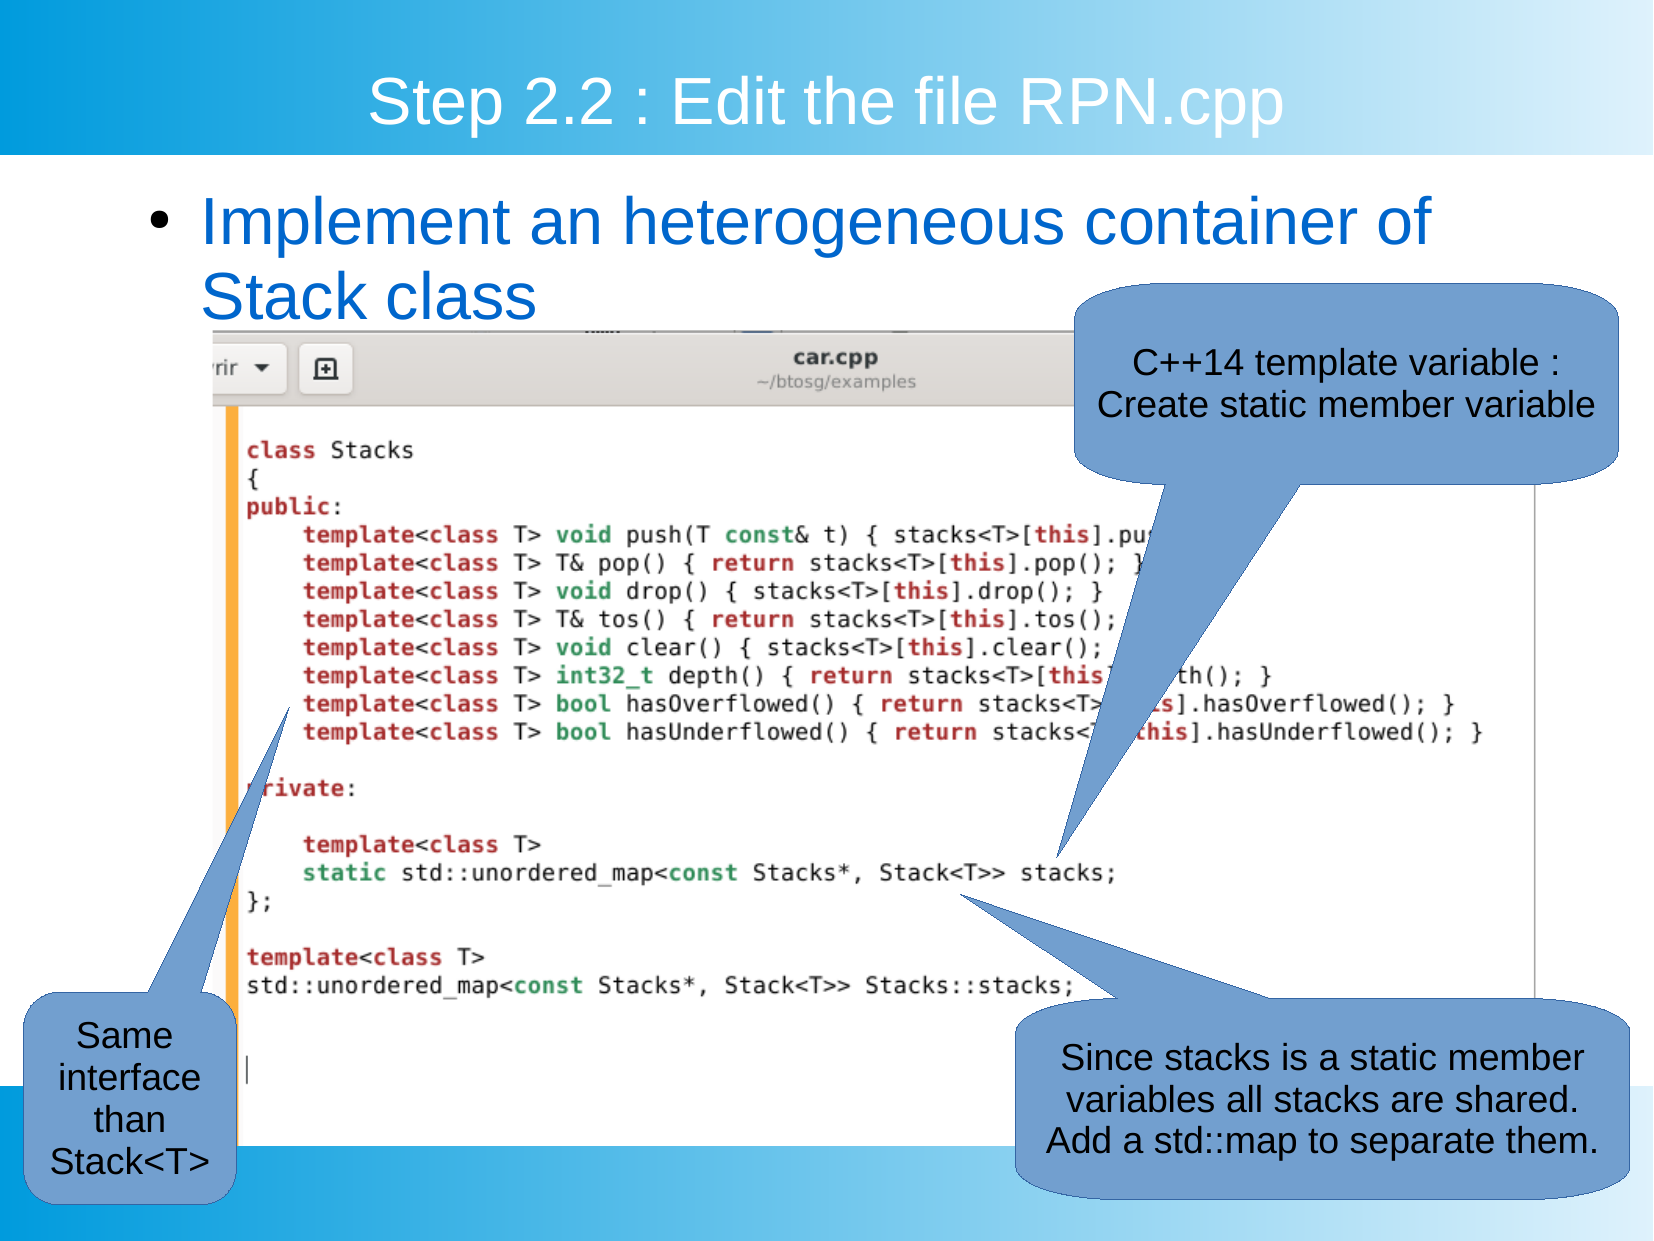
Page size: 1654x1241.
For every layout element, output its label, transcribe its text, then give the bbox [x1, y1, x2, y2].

title Step 2.2 : Edit the file RPN.cpp [82, 49, 1571, 154]
text_box Since stacks is a static member variables all stacks are shared. Add a std::map to separate them. [960, 894, 1630, 1200]
picture [212, 330, 1536, 1146]
text_box C++14 template variable : Create static member variable [1056, 283, 1619, 858]
text_box Same interface than Stack<T> [23, 707, 290, 1205]
list Implement an heterogeneous container of Stack class [129, 183, 1619, 319]
